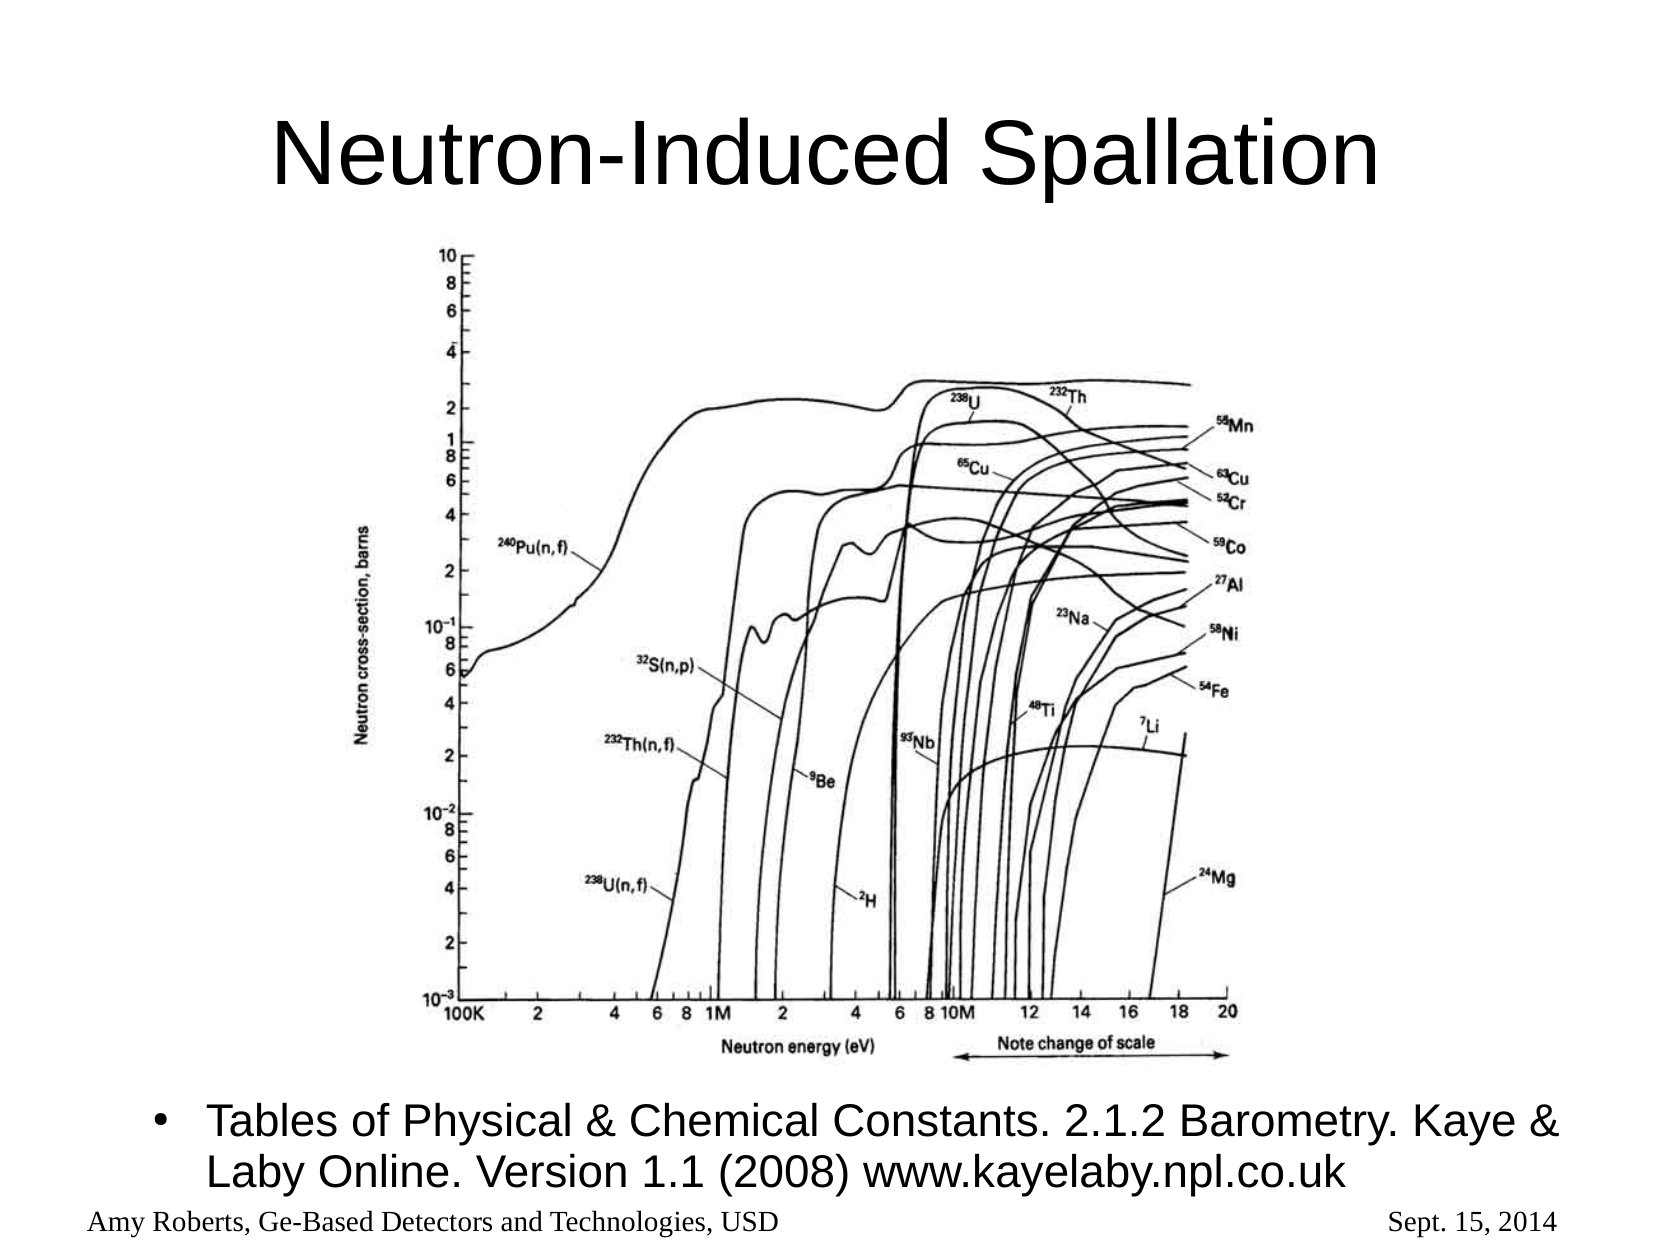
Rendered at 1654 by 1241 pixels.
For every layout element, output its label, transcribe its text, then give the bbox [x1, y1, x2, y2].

title Neutron-Induced Spallation [82, 49, 1571, 257]
list Tables of Physical & Chemical Constants. 2.1.2 Barometry. Kaye & Laby Online. Version 1.1 (2008) www.kayelaby.npl.co.uk [134, 1095, 1591, 1216]
picture [345, 239, 1262, 1066]
